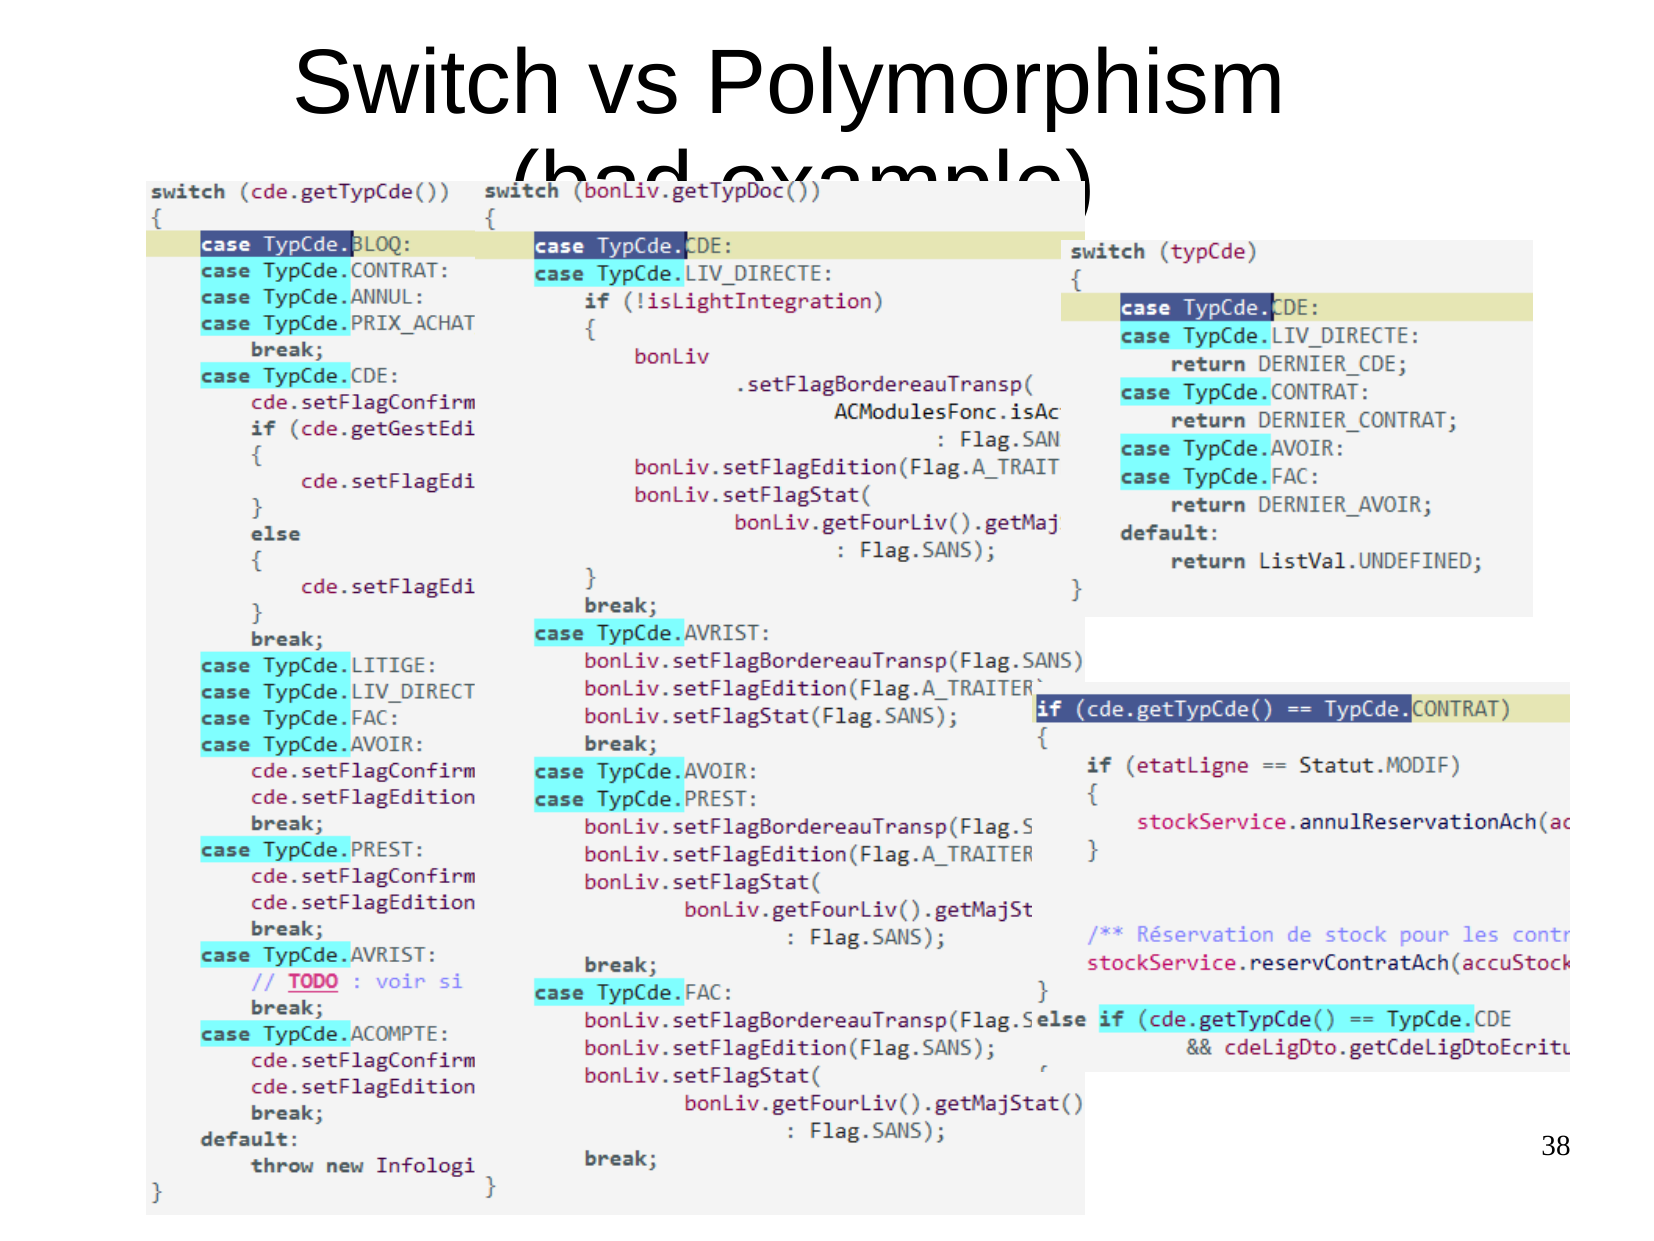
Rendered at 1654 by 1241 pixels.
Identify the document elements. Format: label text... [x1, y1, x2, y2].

text_box Switch vs Polymorphism (bad example) [59, 22, 1548, 243]
picture [146, 181, 1570, 1215]
